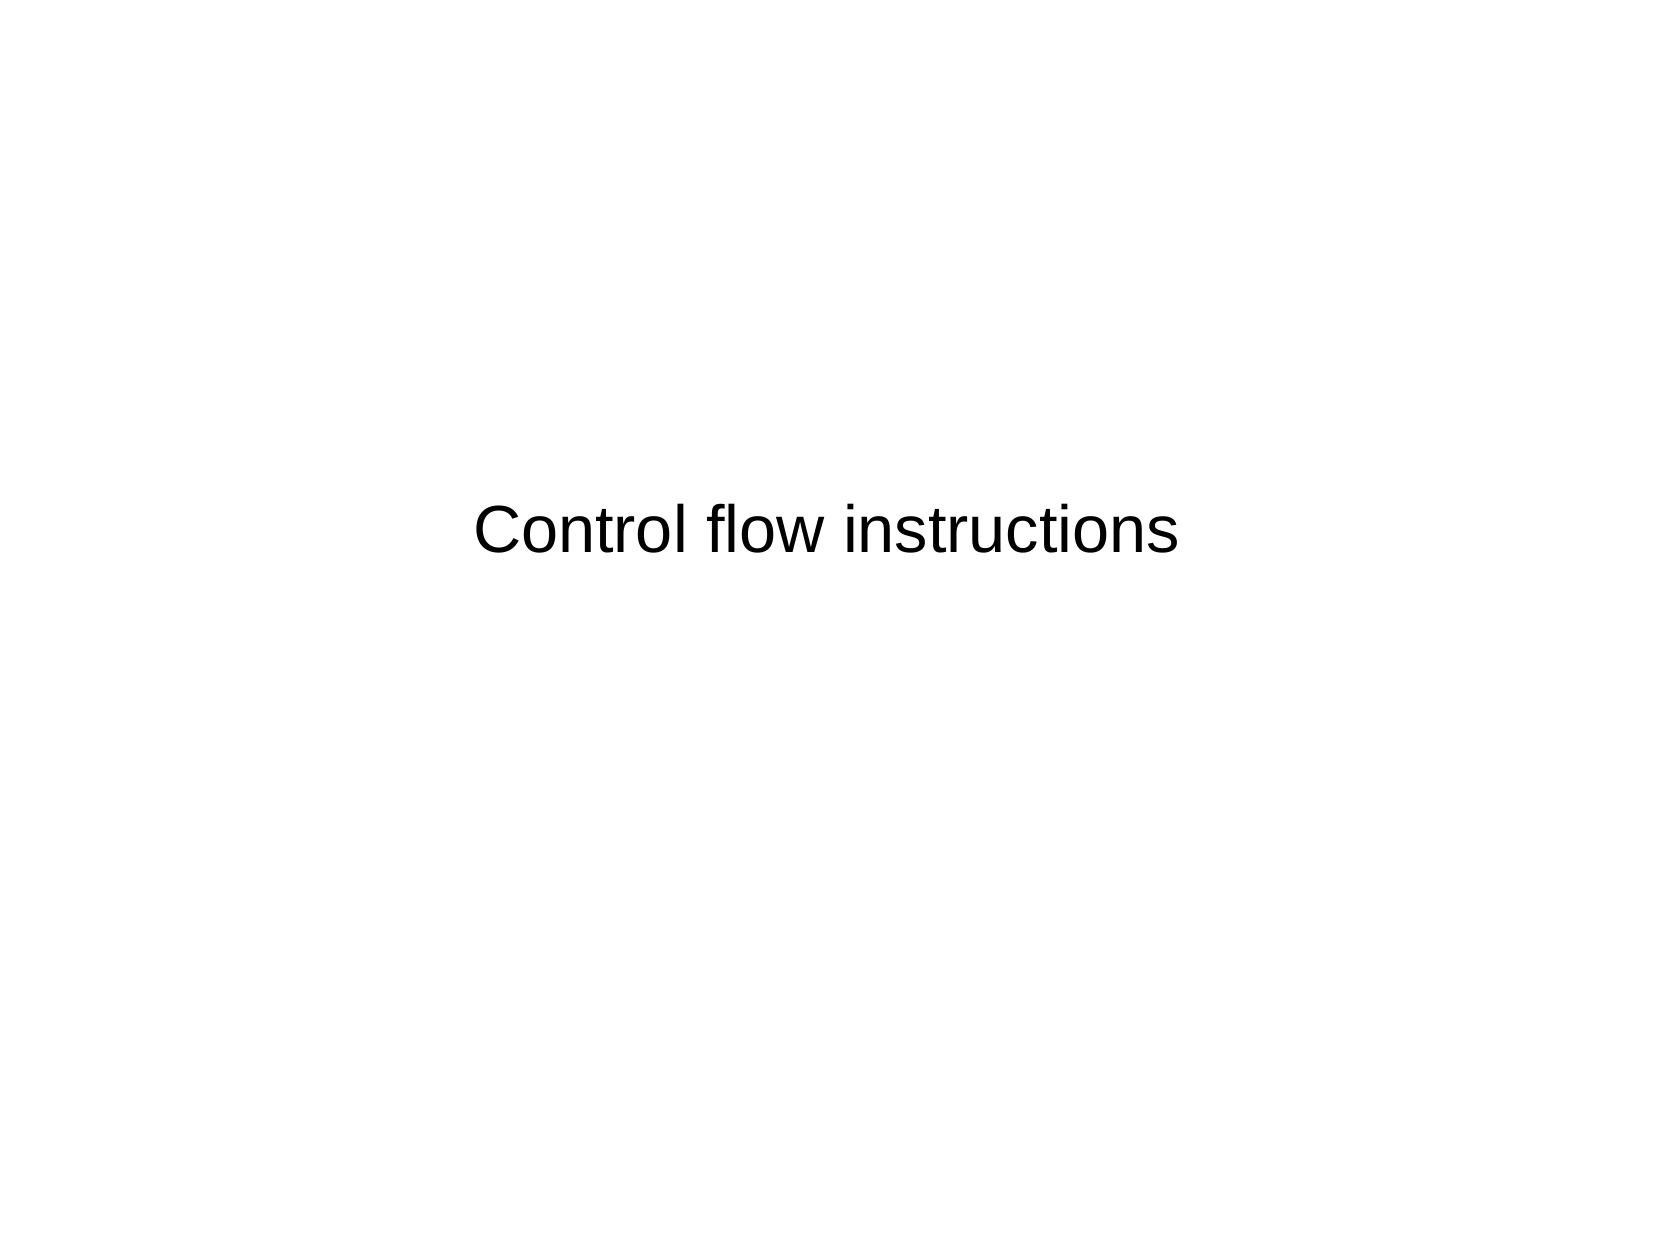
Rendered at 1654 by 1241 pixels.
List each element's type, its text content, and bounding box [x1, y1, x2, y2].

subtitle Control flow instructions [82, 49, 1571, 1010]
